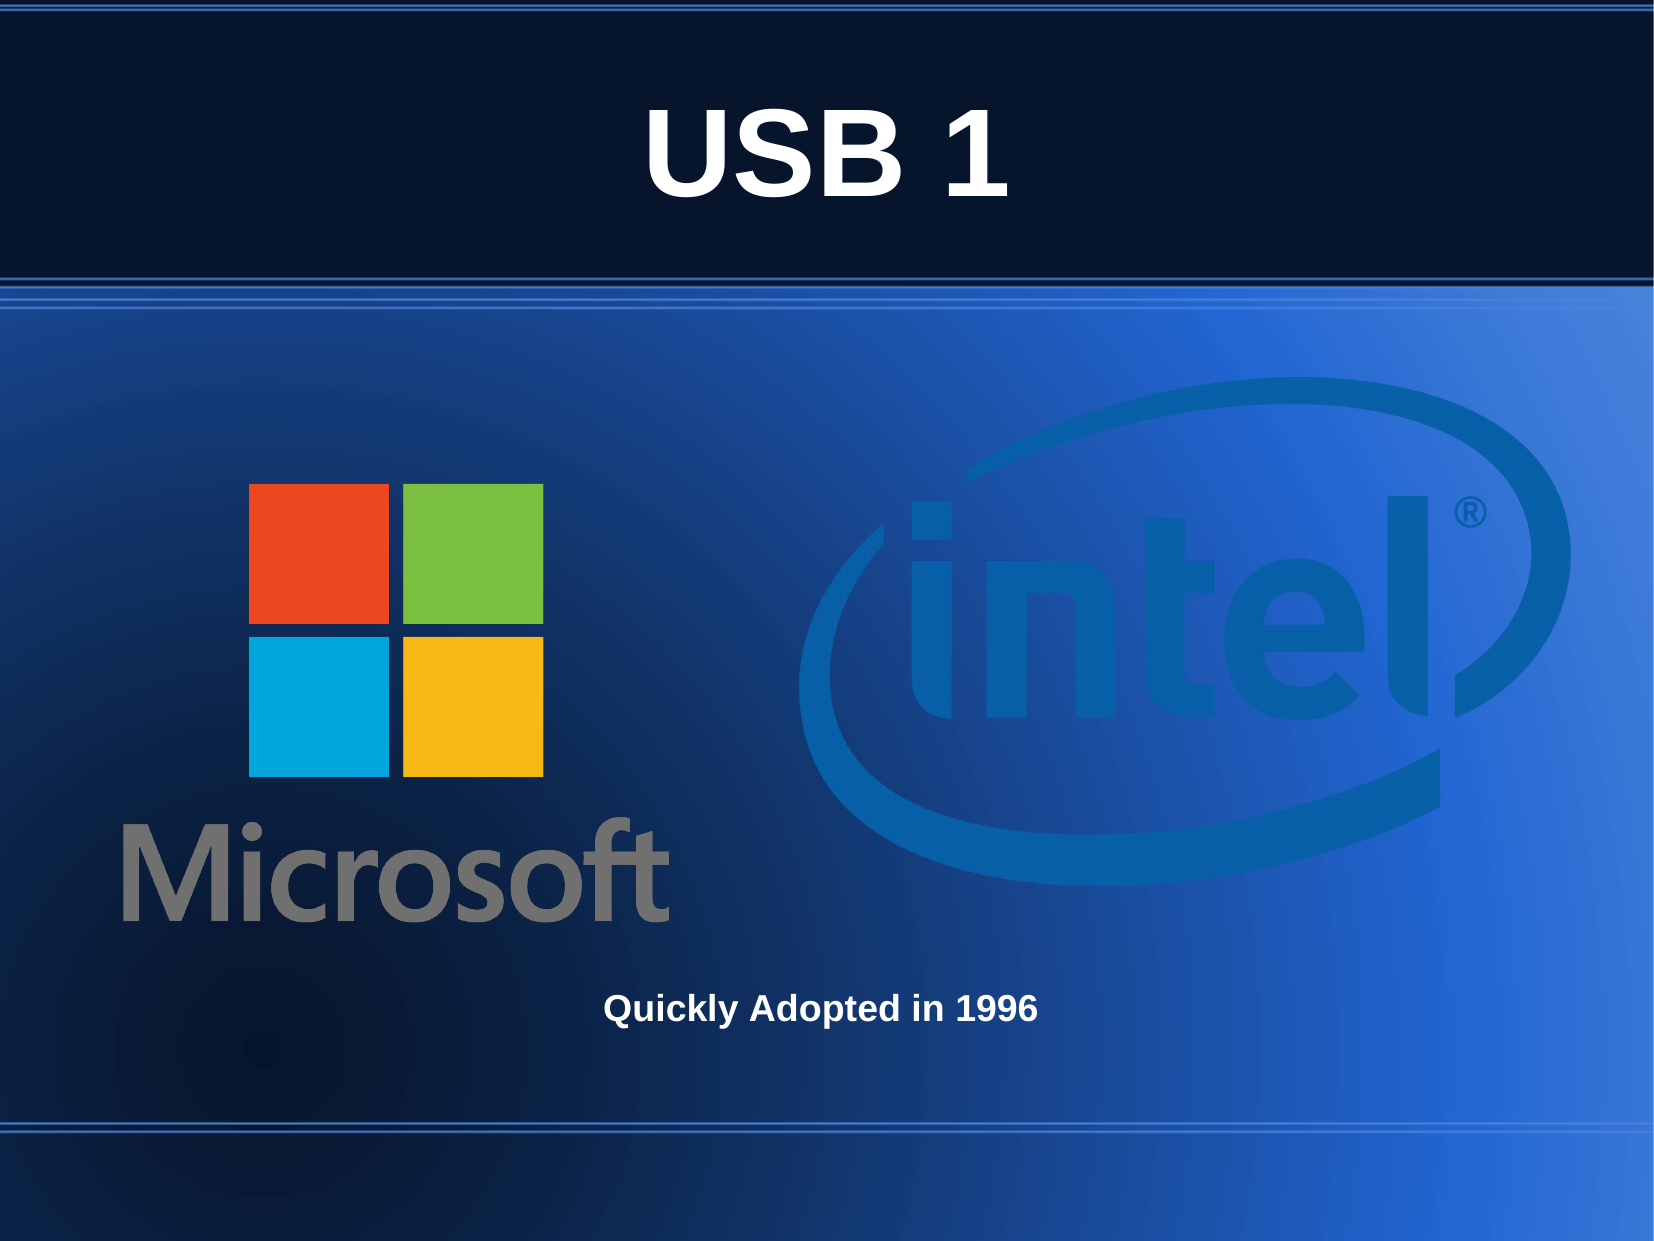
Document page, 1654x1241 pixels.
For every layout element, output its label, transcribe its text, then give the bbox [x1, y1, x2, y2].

text_box Quickly Adopted in 1996 [745, 980, 1063, 1039]
title USB 1 [82, 49, 1571, 257]
picture [0, 0, 1654, 1241]
